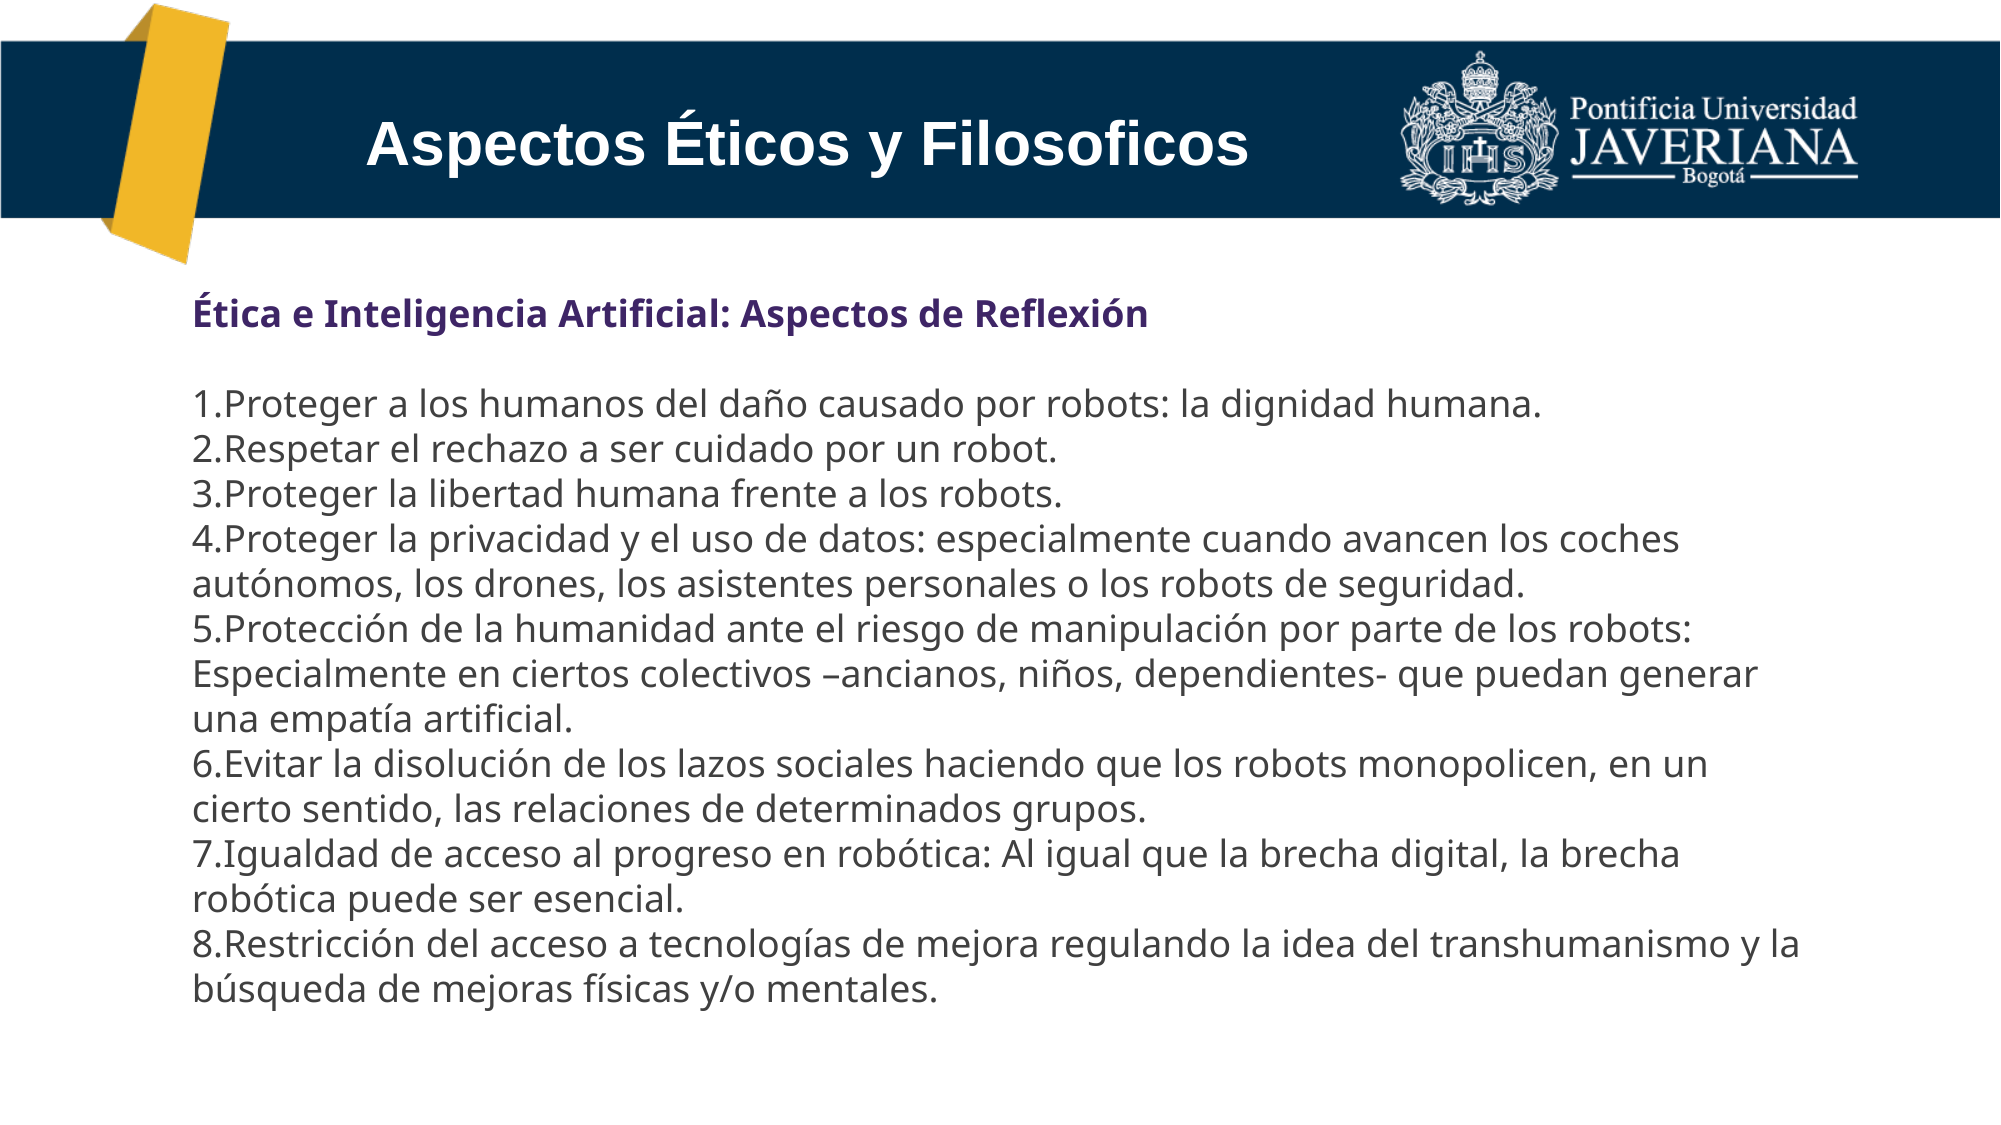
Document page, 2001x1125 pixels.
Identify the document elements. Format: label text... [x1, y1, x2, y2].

text_box Aspectos Éticos y Filosoficos [220, 95, 1397, 186]
picture [0, 0, 2000, 1125]
text_box Ética e Inteligencia Artificial: Aspectos de Reflexión Proteger a los humanos del daño causado por robots: la dignidad humana. Respetar el rechazo a ser cuidado por un robot. Proteger la libertad humana frente a los robots. Proteger la privacidad y el uso de datos: especialmente cuando avancen los coches autónomos, los drones, los asistentes personales o los robots de seguridad. Protección de la humanidad ante el riesgo de manipulación por parte de los robots: Especialmente en ciertos colectivos –ancianos, niños, dependientes- que puedan generar una empatía artificial. Evitar la disolución de los lazos sociales haciendo que los robots monopolicen, en un cierto sentido, las relaciones de determinados grupos. Igualdad de acceso al progreso en robótica: Al igual que la brecha digital, la brecha robótica puede ser esencial. Restricción del acceso a tecnologías de mejora regulando la idea del transhumanismo y la búsqueda de mejoras físicas y/o mentales. [177, 282, 1829, 1017]
